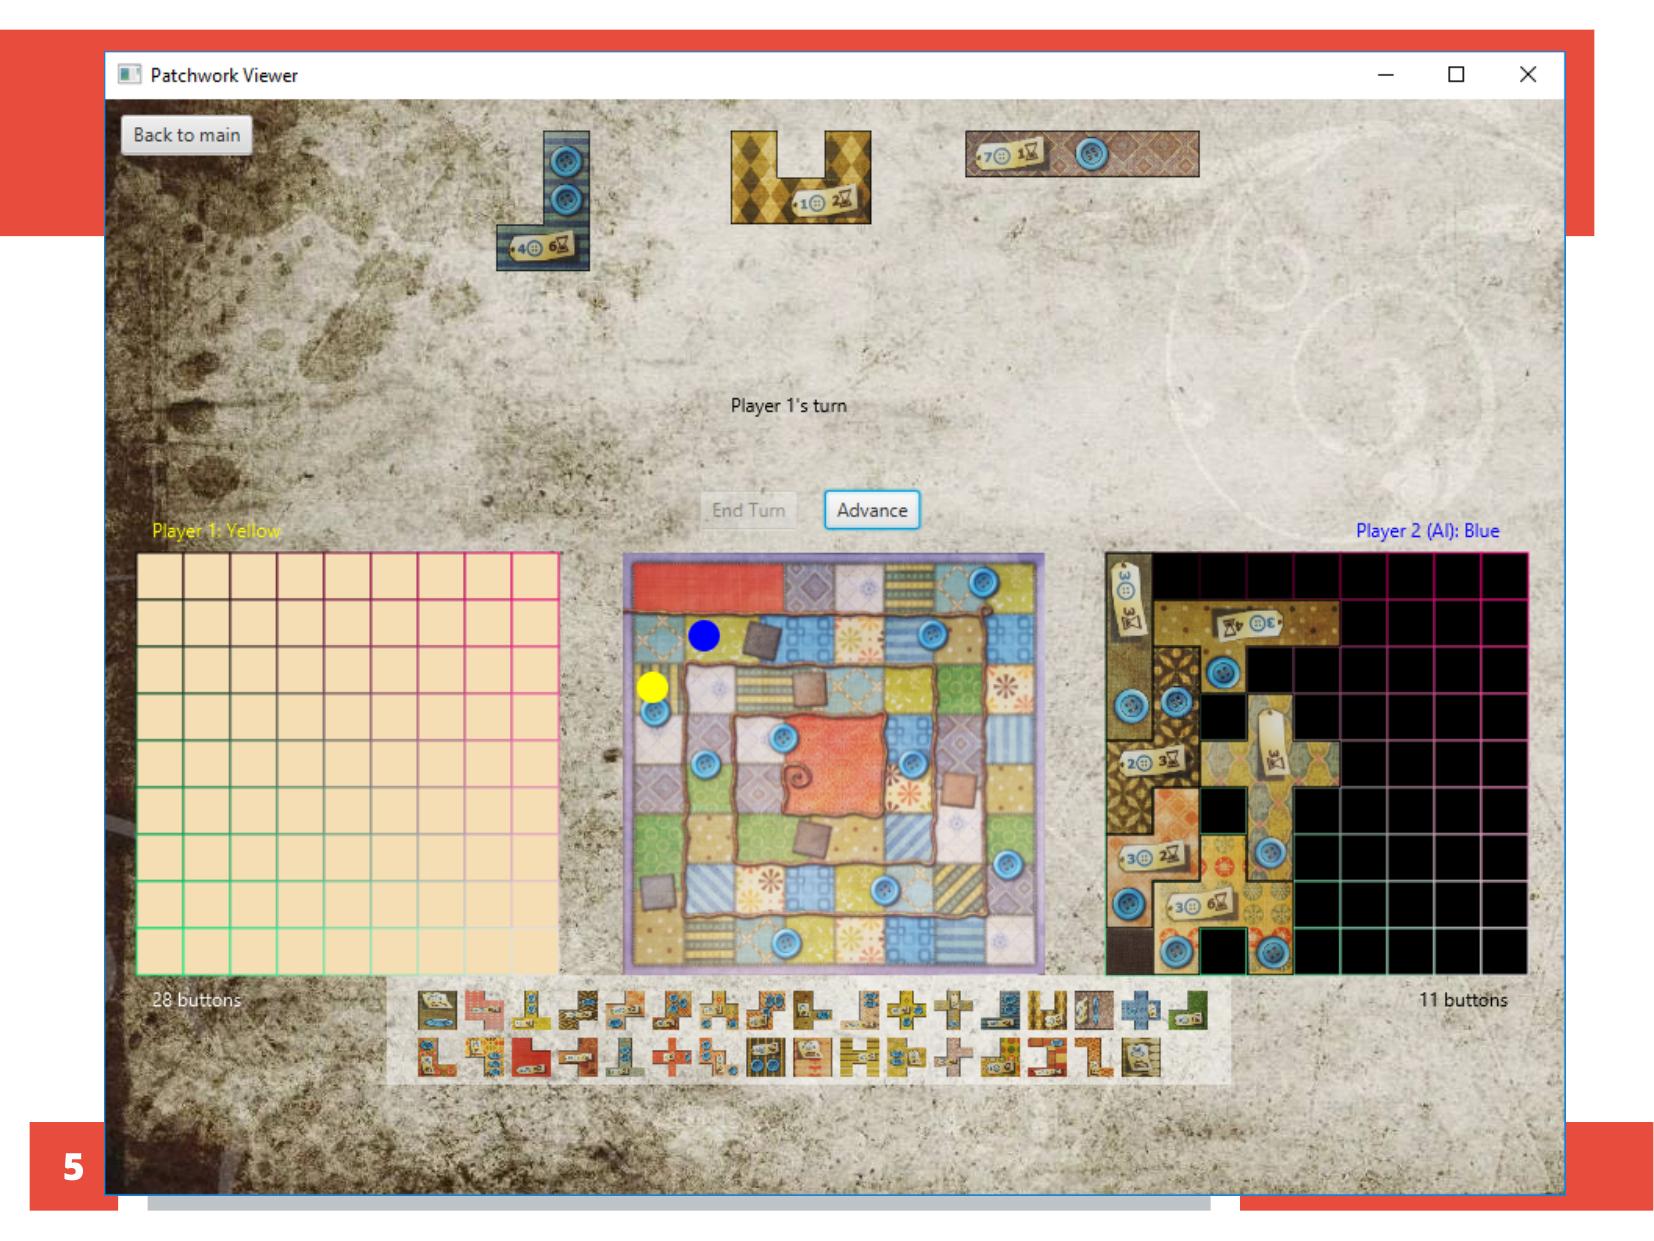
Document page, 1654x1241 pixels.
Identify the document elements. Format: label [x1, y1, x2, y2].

picture [104, 51, 1566, 1196]
